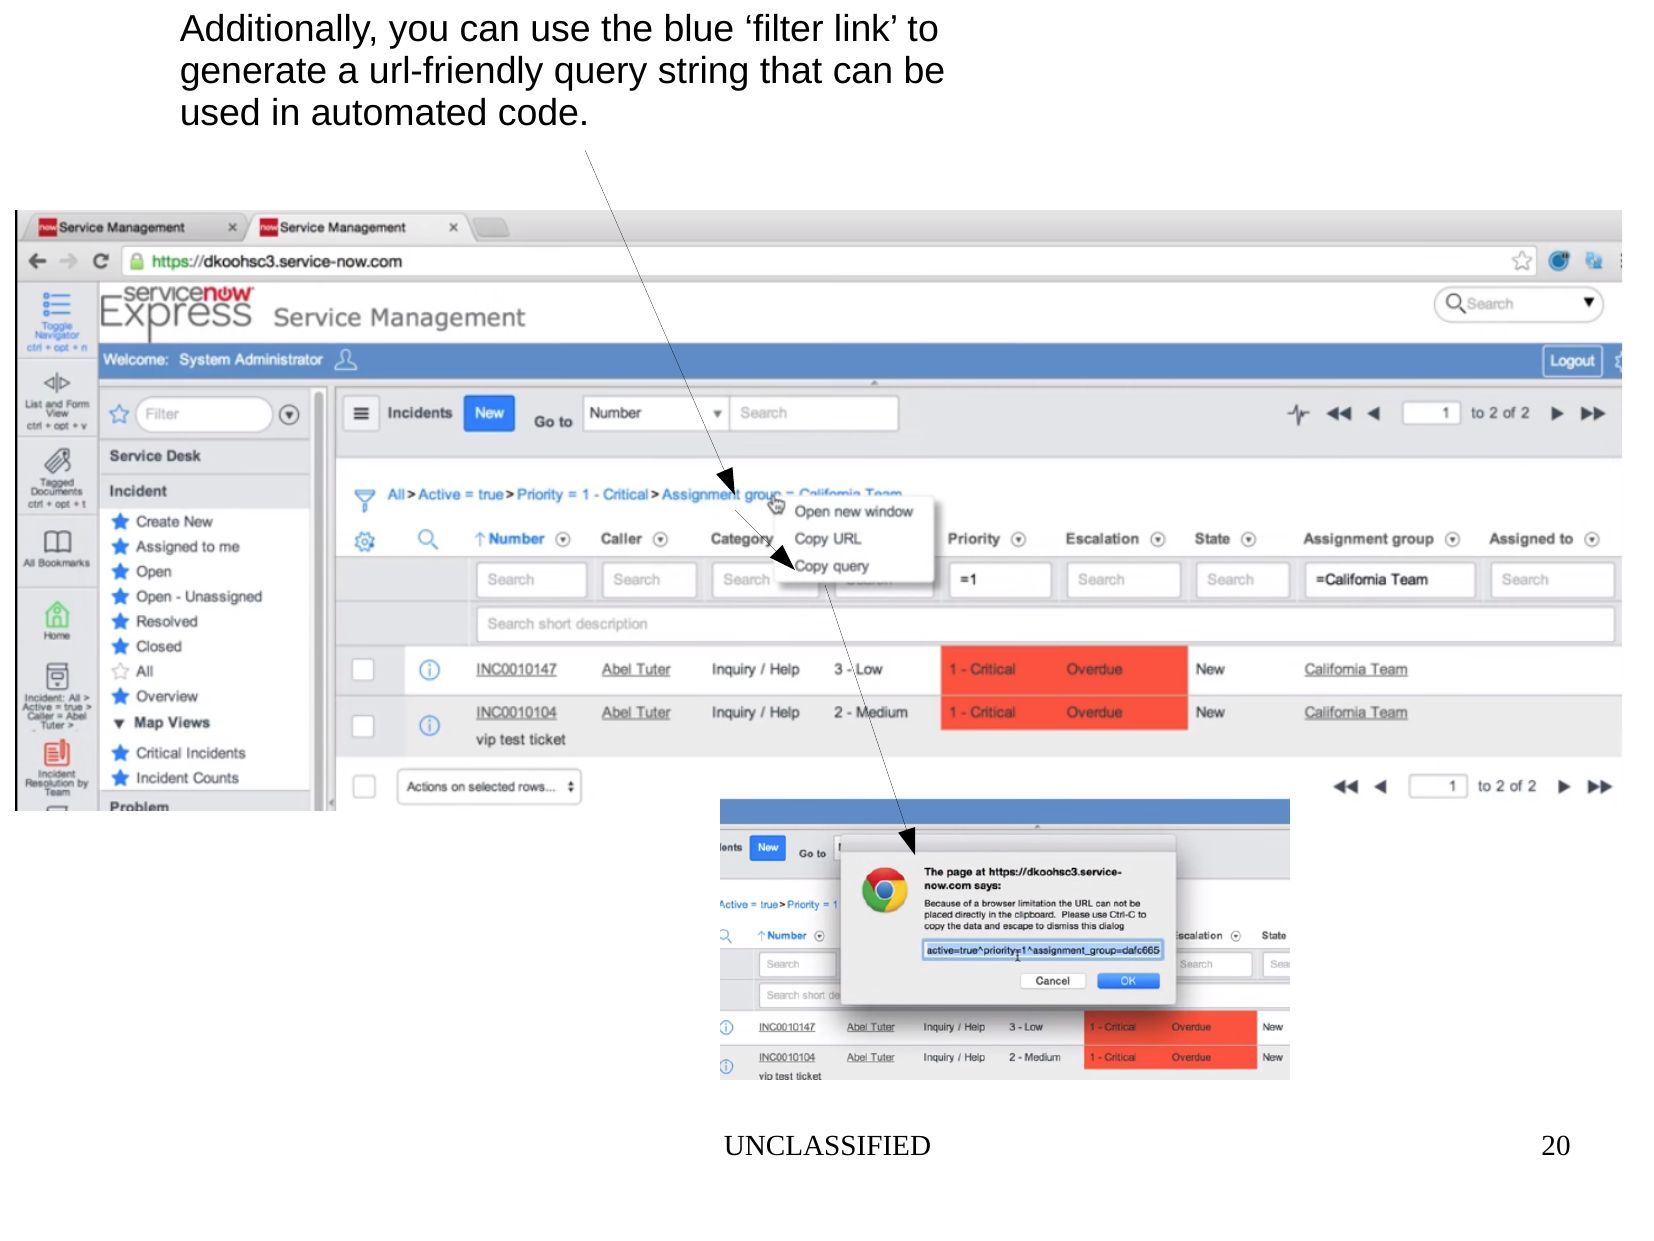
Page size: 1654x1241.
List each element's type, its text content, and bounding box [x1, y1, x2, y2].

text_box Additionally, you can use the blue ‘filter link’ to generate a url-friendly query string that can be used in automated code. [164, 0, 960, 141]
picture [15, 210, 1623, 1080]
